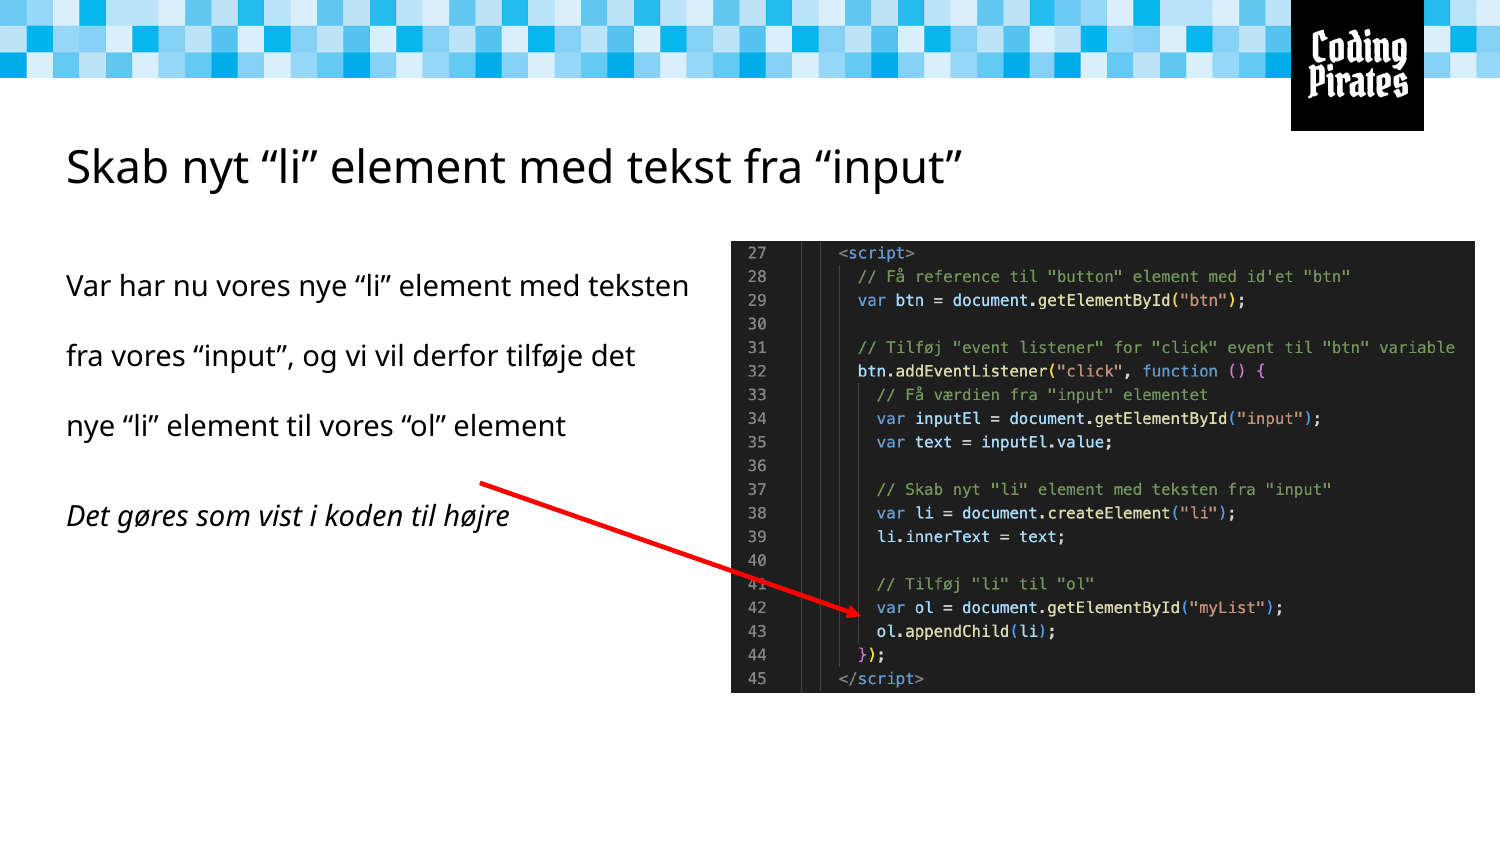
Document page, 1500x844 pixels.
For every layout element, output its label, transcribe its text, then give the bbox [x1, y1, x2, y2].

list Var har nu vores nye “li” element med teksten fra vores “input”, og vi vil derfor tilføje det nye “li” element til vores “ol” element Det gøres som vist i koden til højre [51, 216, 707, 800]
picture [1291, 0, 1424, 123]
picture [0, 0, 1056, 78]
picture [731, 241, 1475, 693]
title Skab nyt “li” element med tekst fra “input” [51, 123, 1443, 217]
